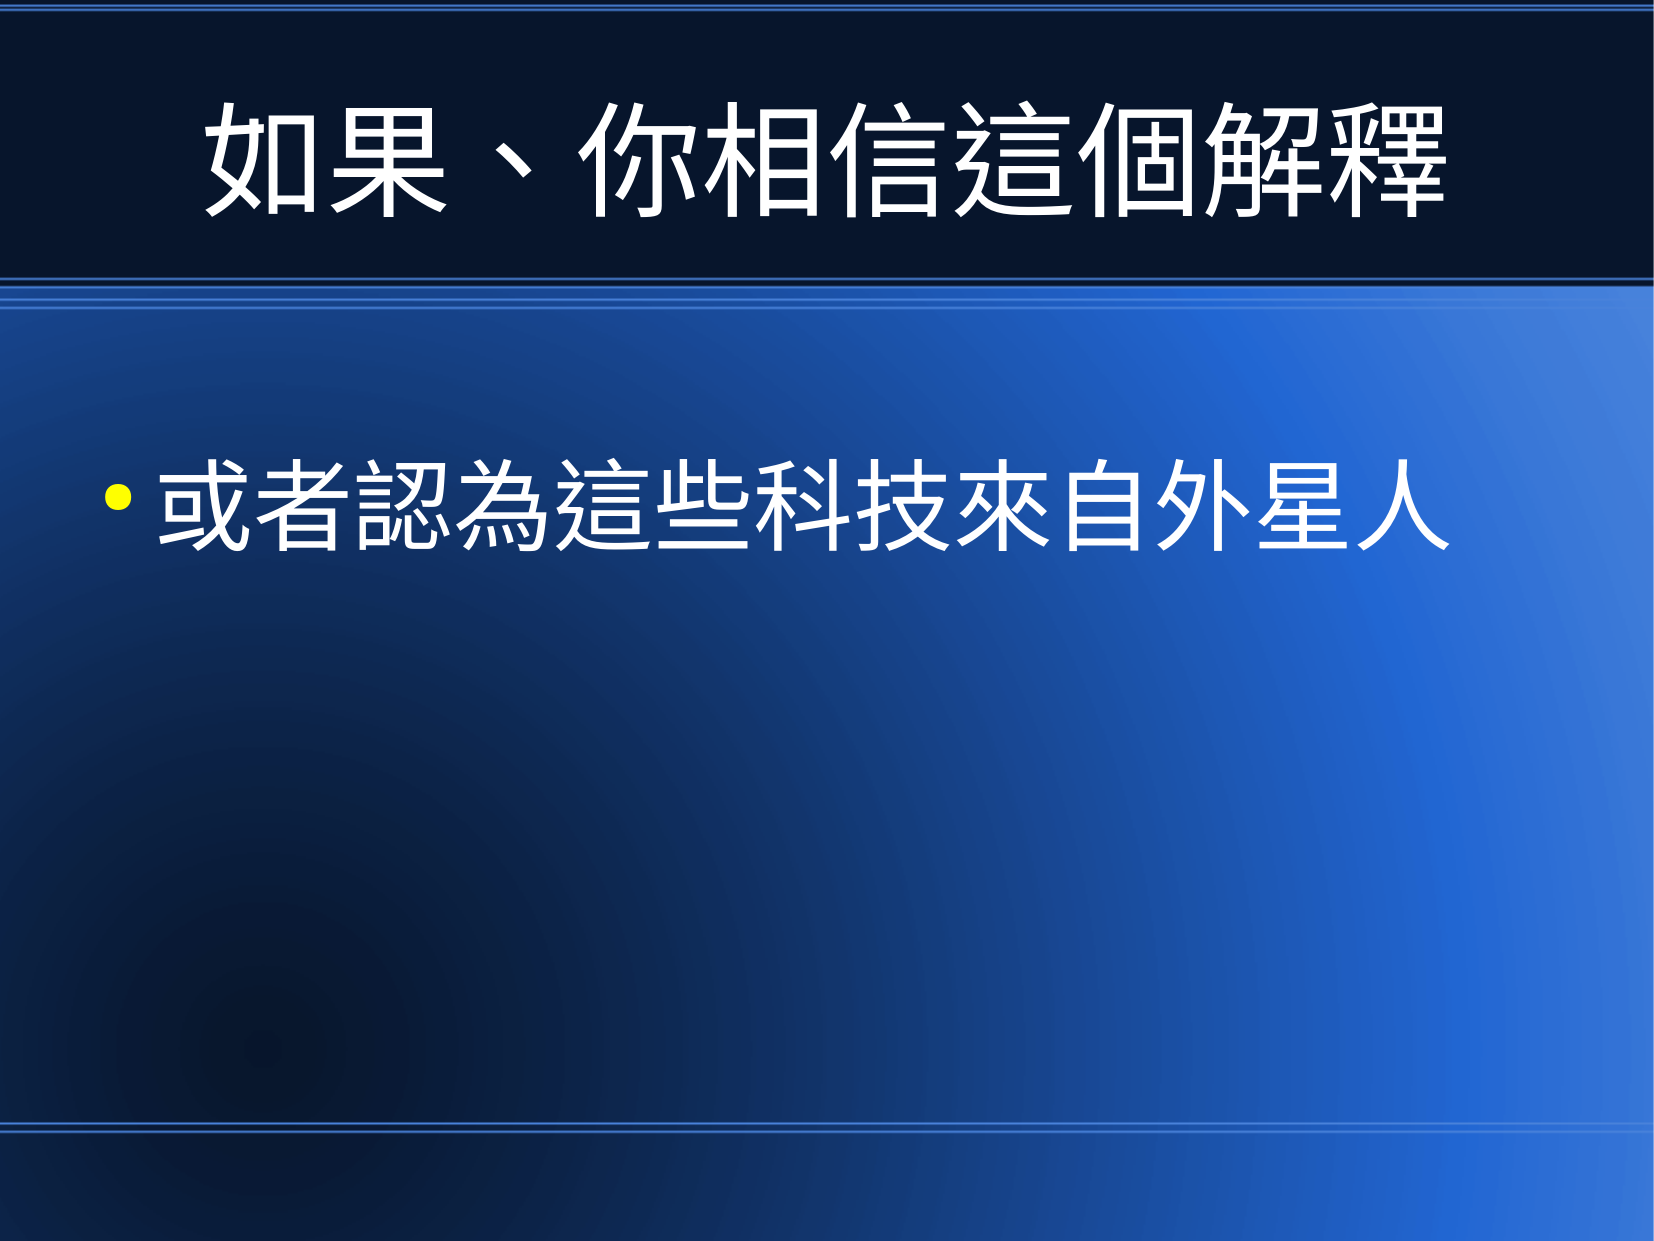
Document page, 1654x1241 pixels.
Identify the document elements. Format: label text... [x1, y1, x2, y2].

title 如果、你相信這個解釋 [82, 49, 1571, 257]
list 或者認為這些科技來自外星人 [82, 355, 1571, 1241]
picture [0, 0, 1654, 1241]
